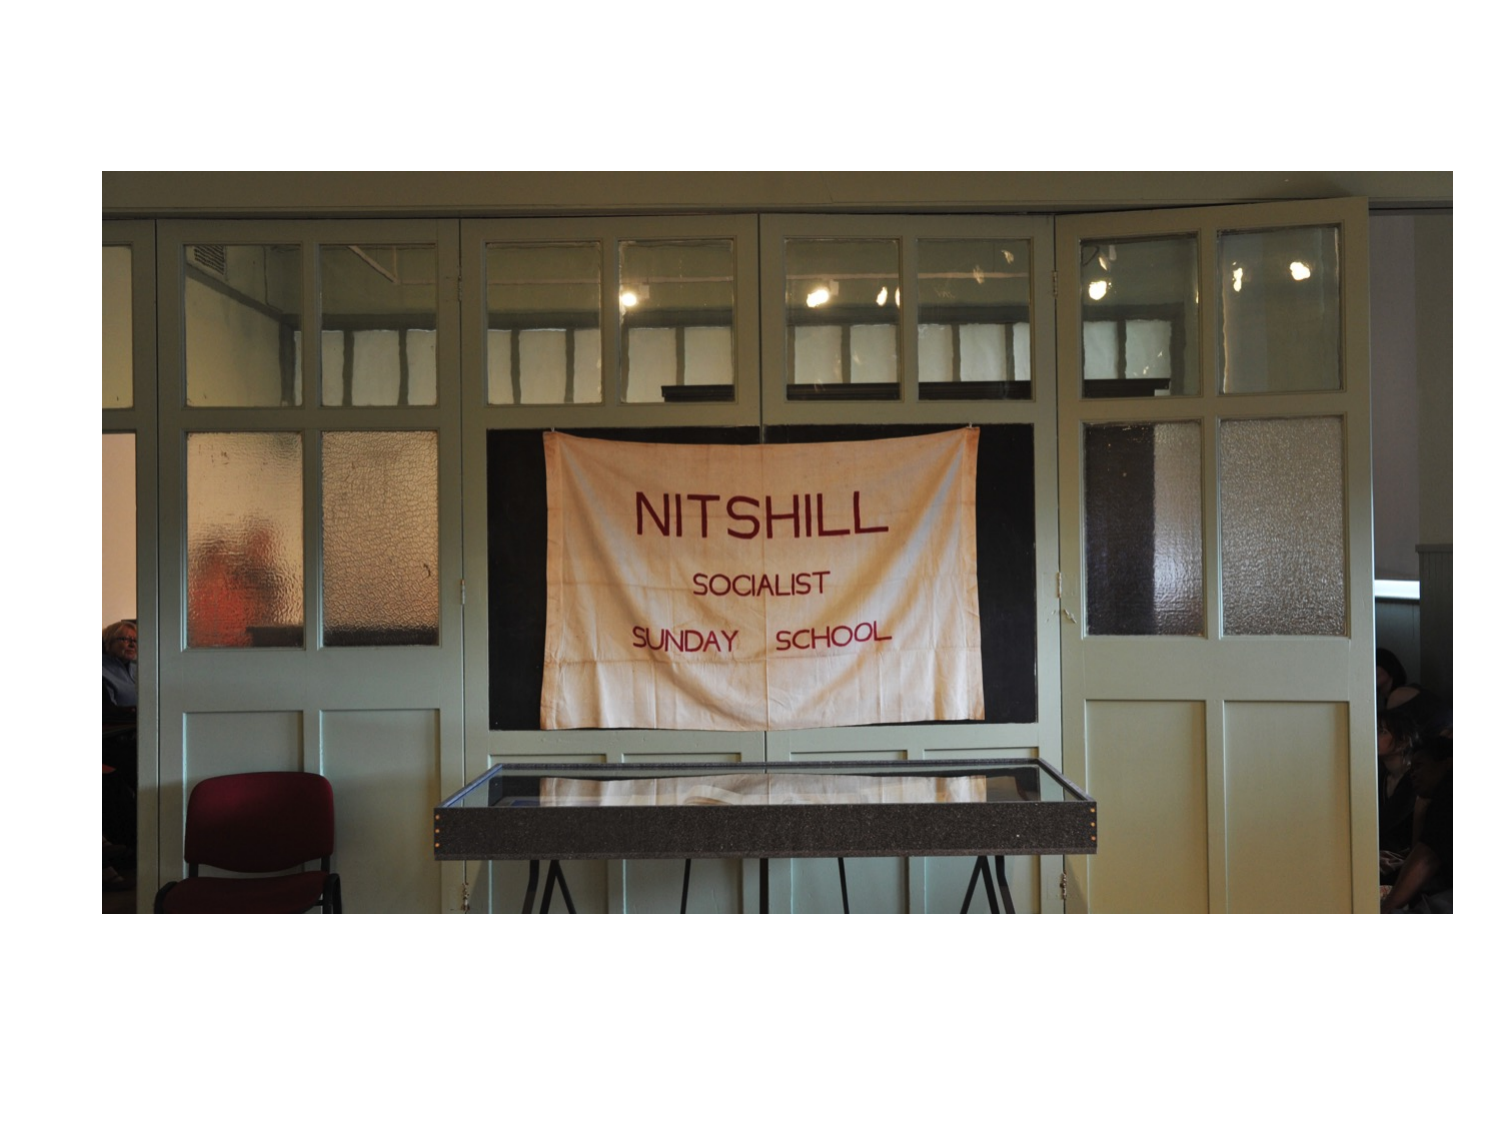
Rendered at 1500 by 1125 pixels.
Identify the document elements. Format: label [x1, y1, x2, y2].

picture [102, 171, 1453, 914]
